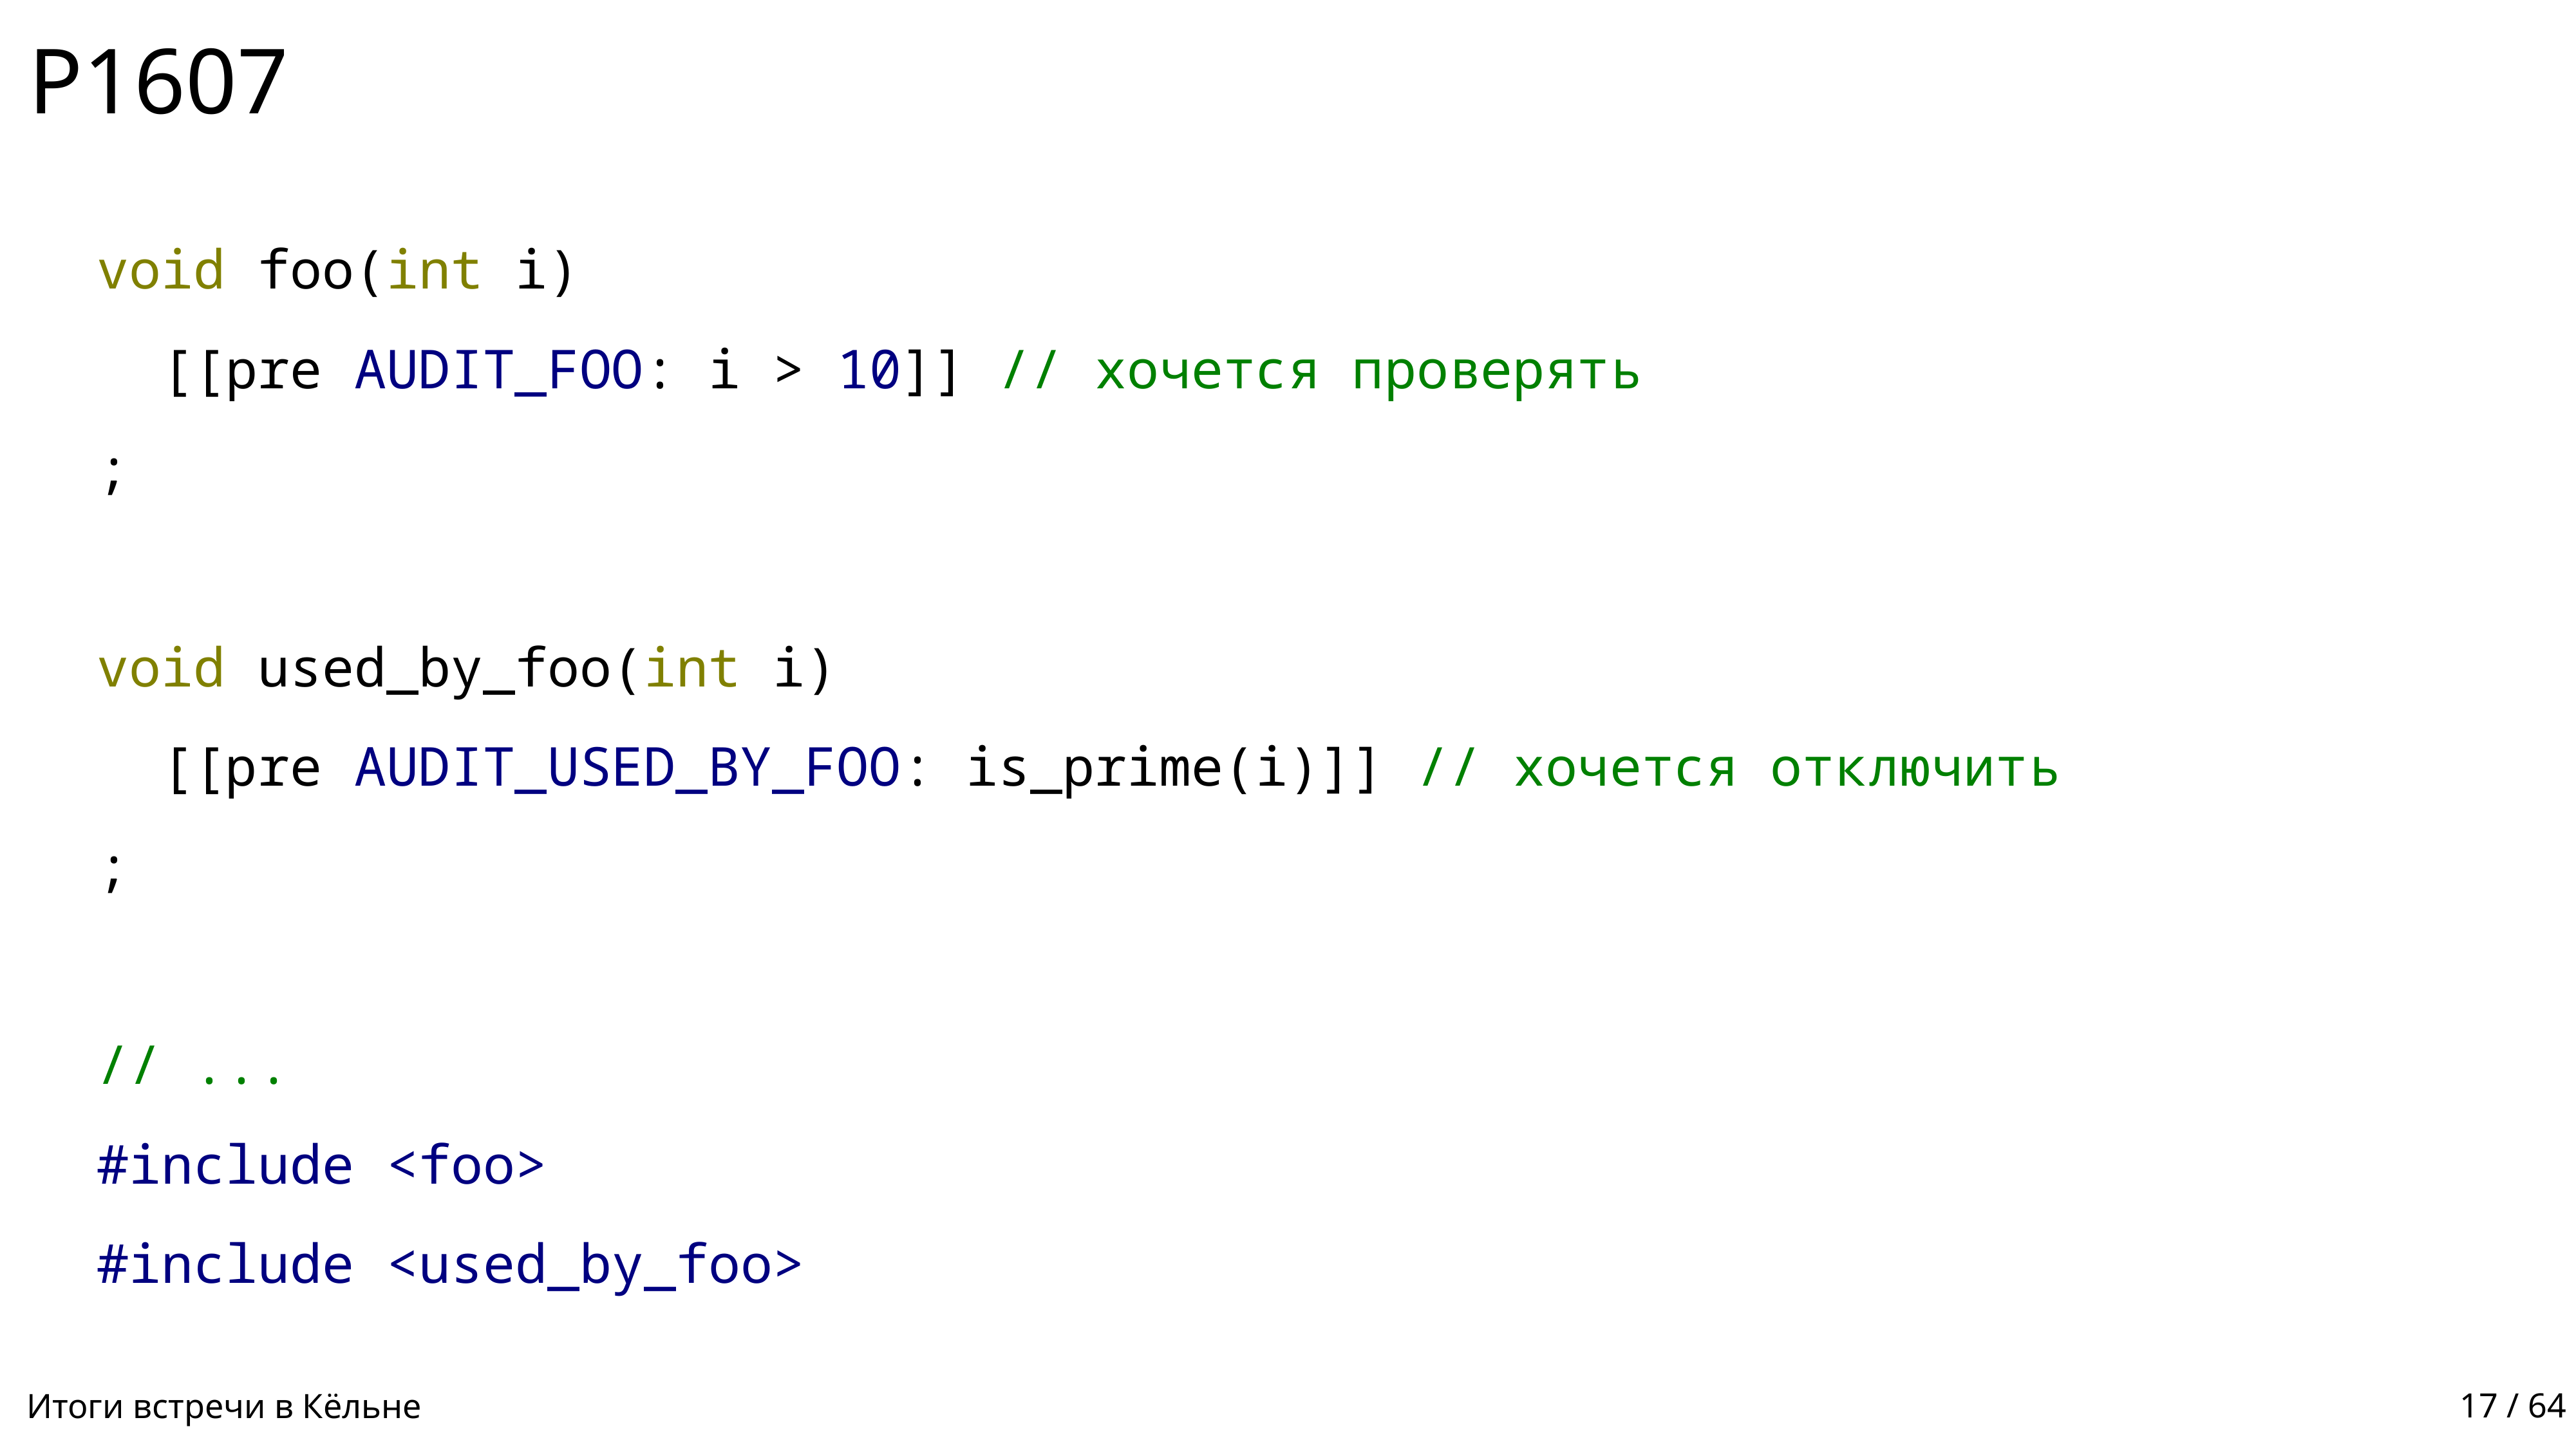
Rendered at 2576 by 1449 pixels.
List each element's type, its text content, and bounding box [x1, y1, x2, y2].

title P1607 [19, 19, 2550, 155]
list <number> / 64 [1479, 1376, 2576, 1431]
list void foo(int i) [[pre AUDIT_FOO: i > 10]] // хочется проверять ; void used_by_foo(int i) [[pre AUDIT_USED_BY_FOO: is_prime(i)]] // хочется отключить ; // ... #include <foo> #include <used_by_foo> [87, 214, 2550, 1382]
list Итоги встречи в Кёльне [17, 1376, 1114, 1431]
